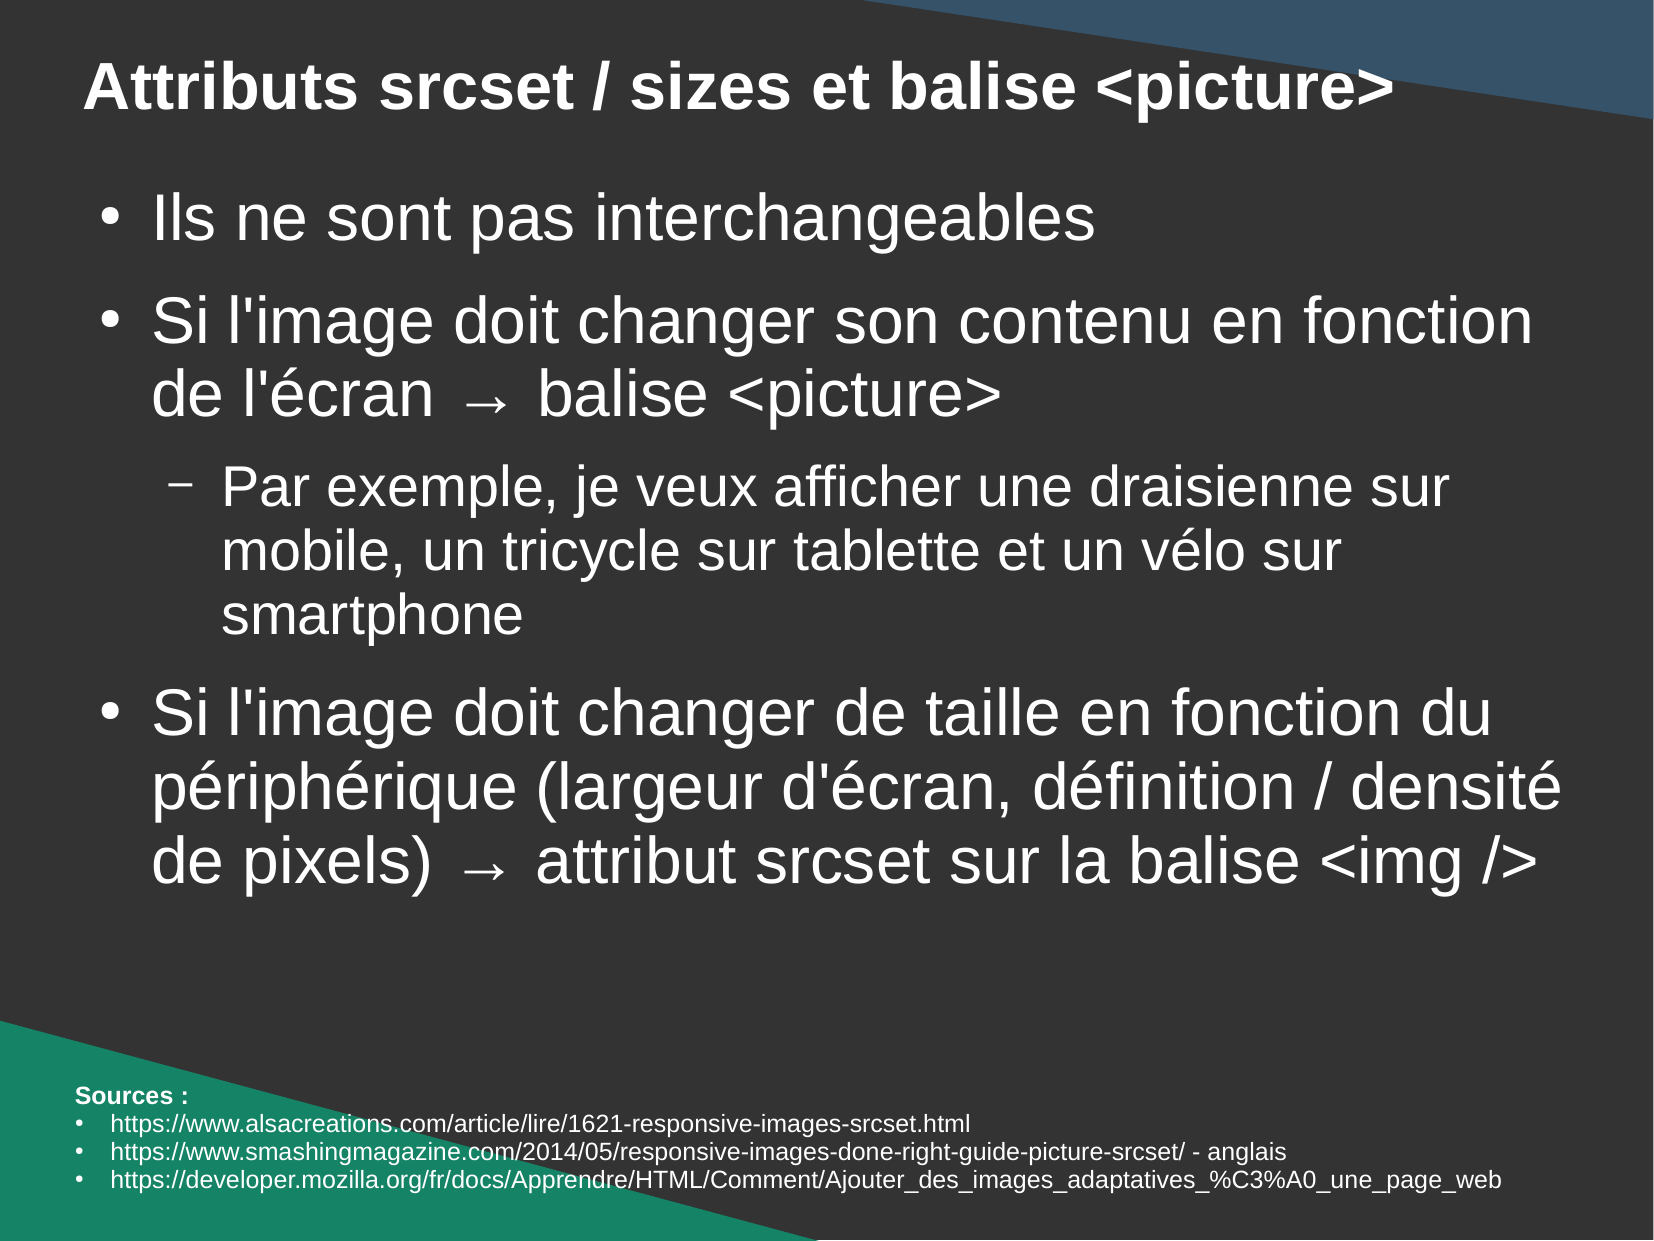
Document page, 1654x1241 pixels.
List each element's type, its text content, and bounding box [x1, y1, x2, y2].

title Attributs srcset / sizes et balise <picture> [82, 49, 1571, 162]
text_box [861, 0, 1654, 120]
text_box [0, 1020, 199, 1241]
list Ils ne sont pas interchangeables Si l'image doit changer son contenu en fonction de l'écran → balise <picture> Par exemple, je veux afficher une draisienne sur mobile, un tricycle sur tablette et un vélo sur smartphone Si l'image doit changer de taille en fonction du périphérique (largeur d'écran, définition / densité de pixels) → attribut srcset sur la balise <img /> [80, 180, 1605, 898]
text_box Sources : https://www.alsacreations.com/article/lire/1621-responsive-images-srcset.html https://www.smashingmagazine.com/2014/05/responsive-images-done-right-guide-picture-srcset/ - anglais https://developer.mozilla.org/fr/docs/Apprendre/HTML/Comment/Ajouter_des_images_adaptatives_%C3%A0_une_page_web [60, 1074, 1546, 1241]
